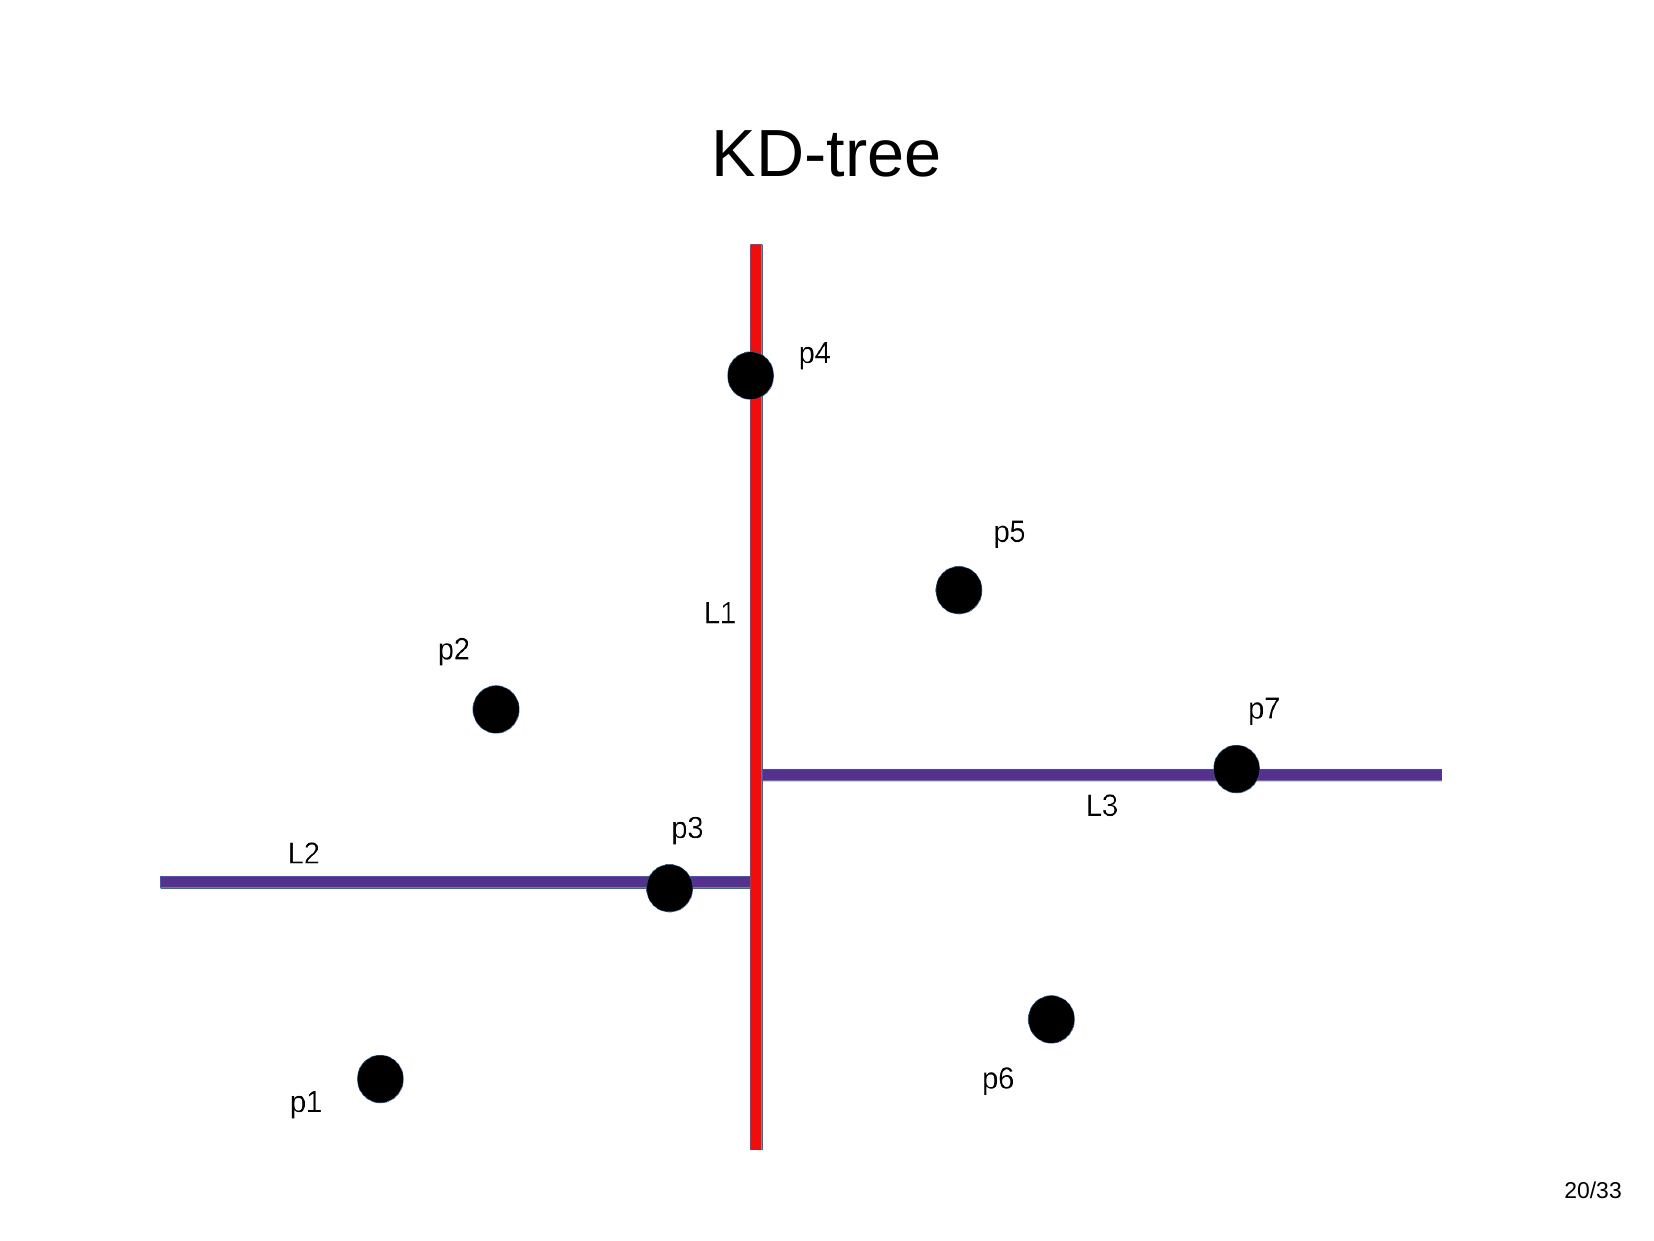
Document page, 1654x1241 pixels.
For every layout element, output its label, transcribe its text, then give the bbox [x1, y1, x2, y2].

text_box 20/33 [1549, 1170, 1637, 1211]
picture [160, 244, 1442, 1150]
title KD-tree [82, 49, 1571, 257]
